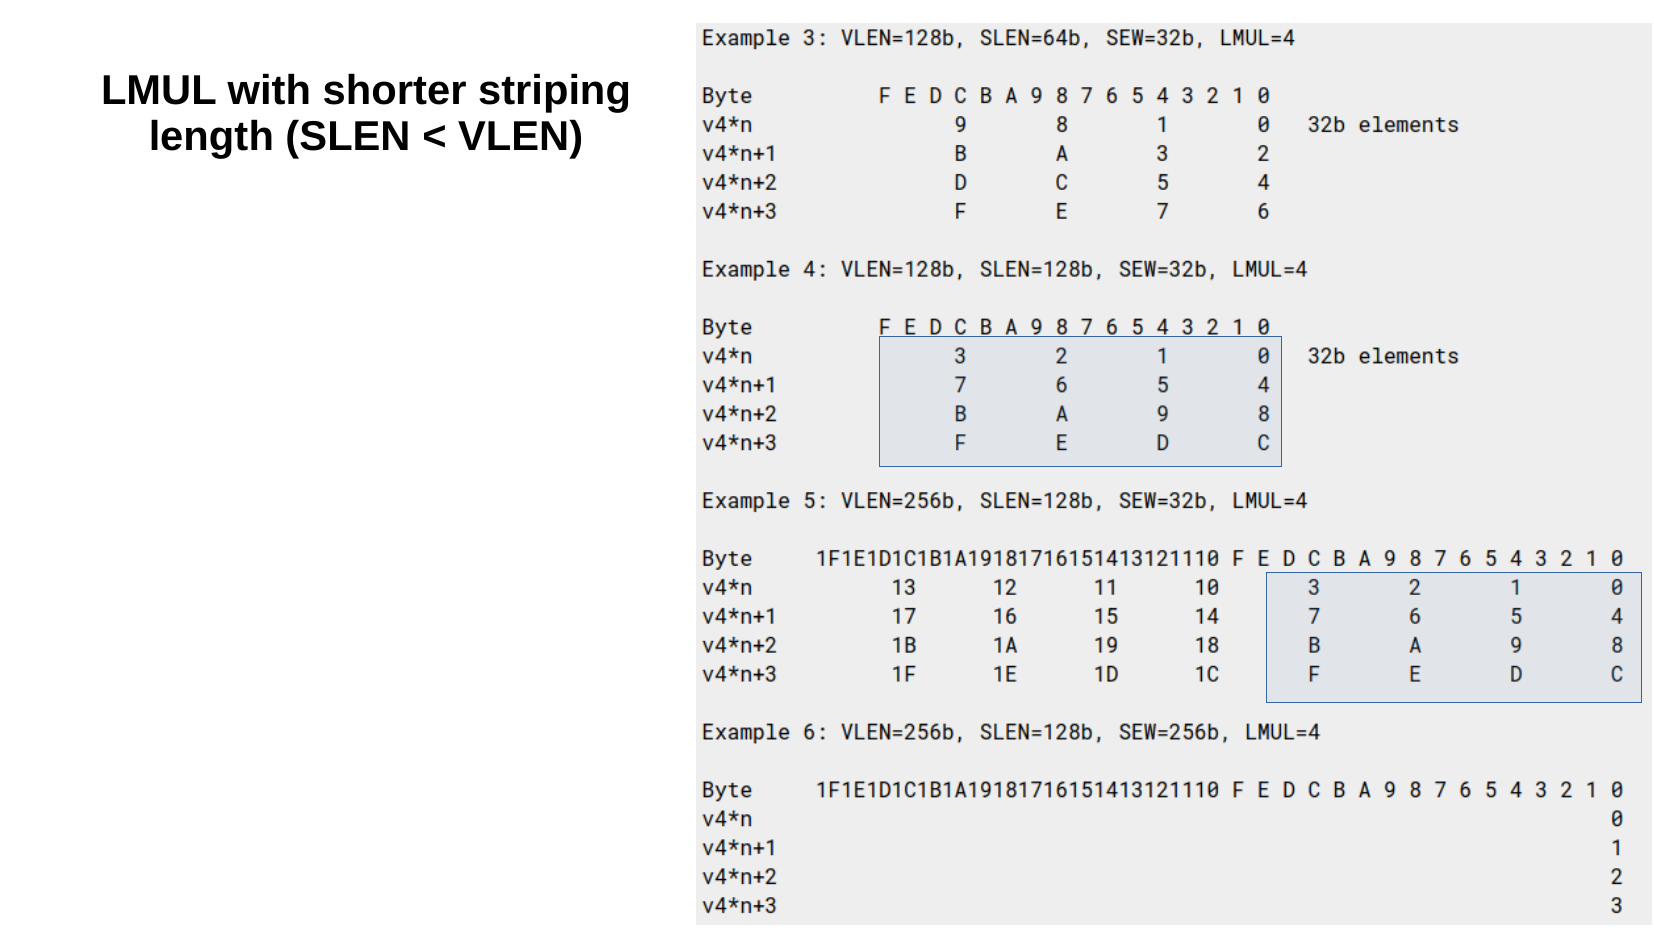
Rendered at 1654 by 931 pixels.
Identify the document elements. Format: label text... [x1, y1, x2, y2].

text_box [1266, 572, 1642, 703]
text_box [879, 336, 1282, 467]
title LMUL with shorter striping length (SLEN < VLEN) [35, 35, 696, 191]
picture [696, 23, 1652, 925]
